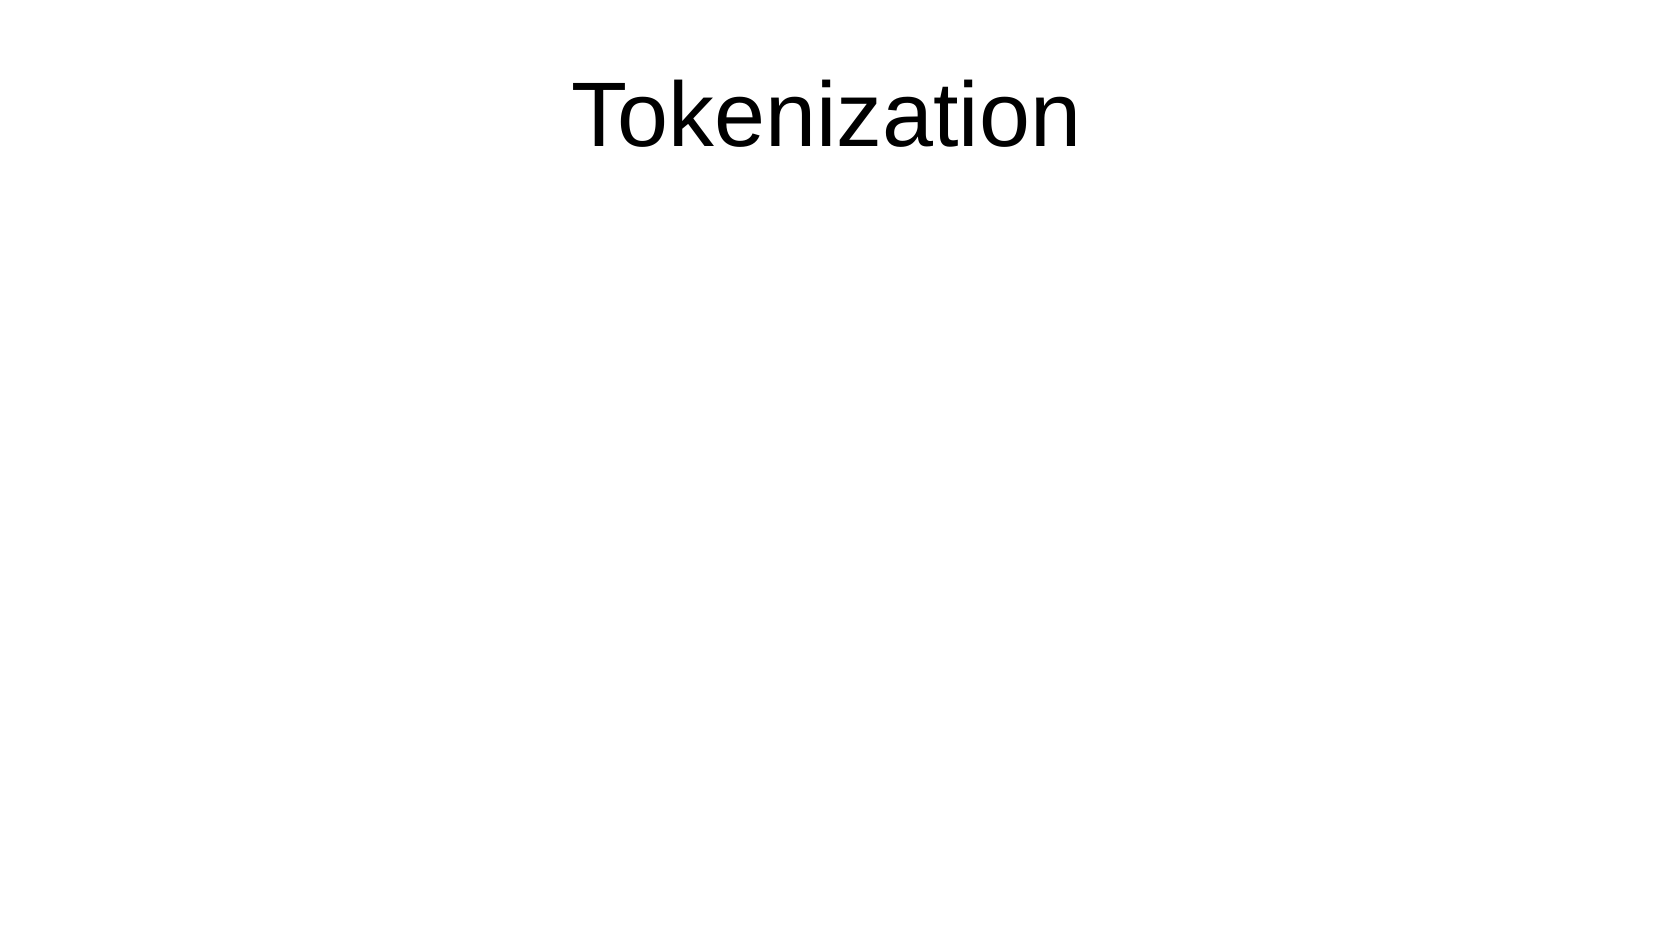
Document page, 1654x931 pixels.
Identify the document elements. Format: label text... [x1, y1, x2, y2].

title Tokenization [82, 37, 1571, 193]
